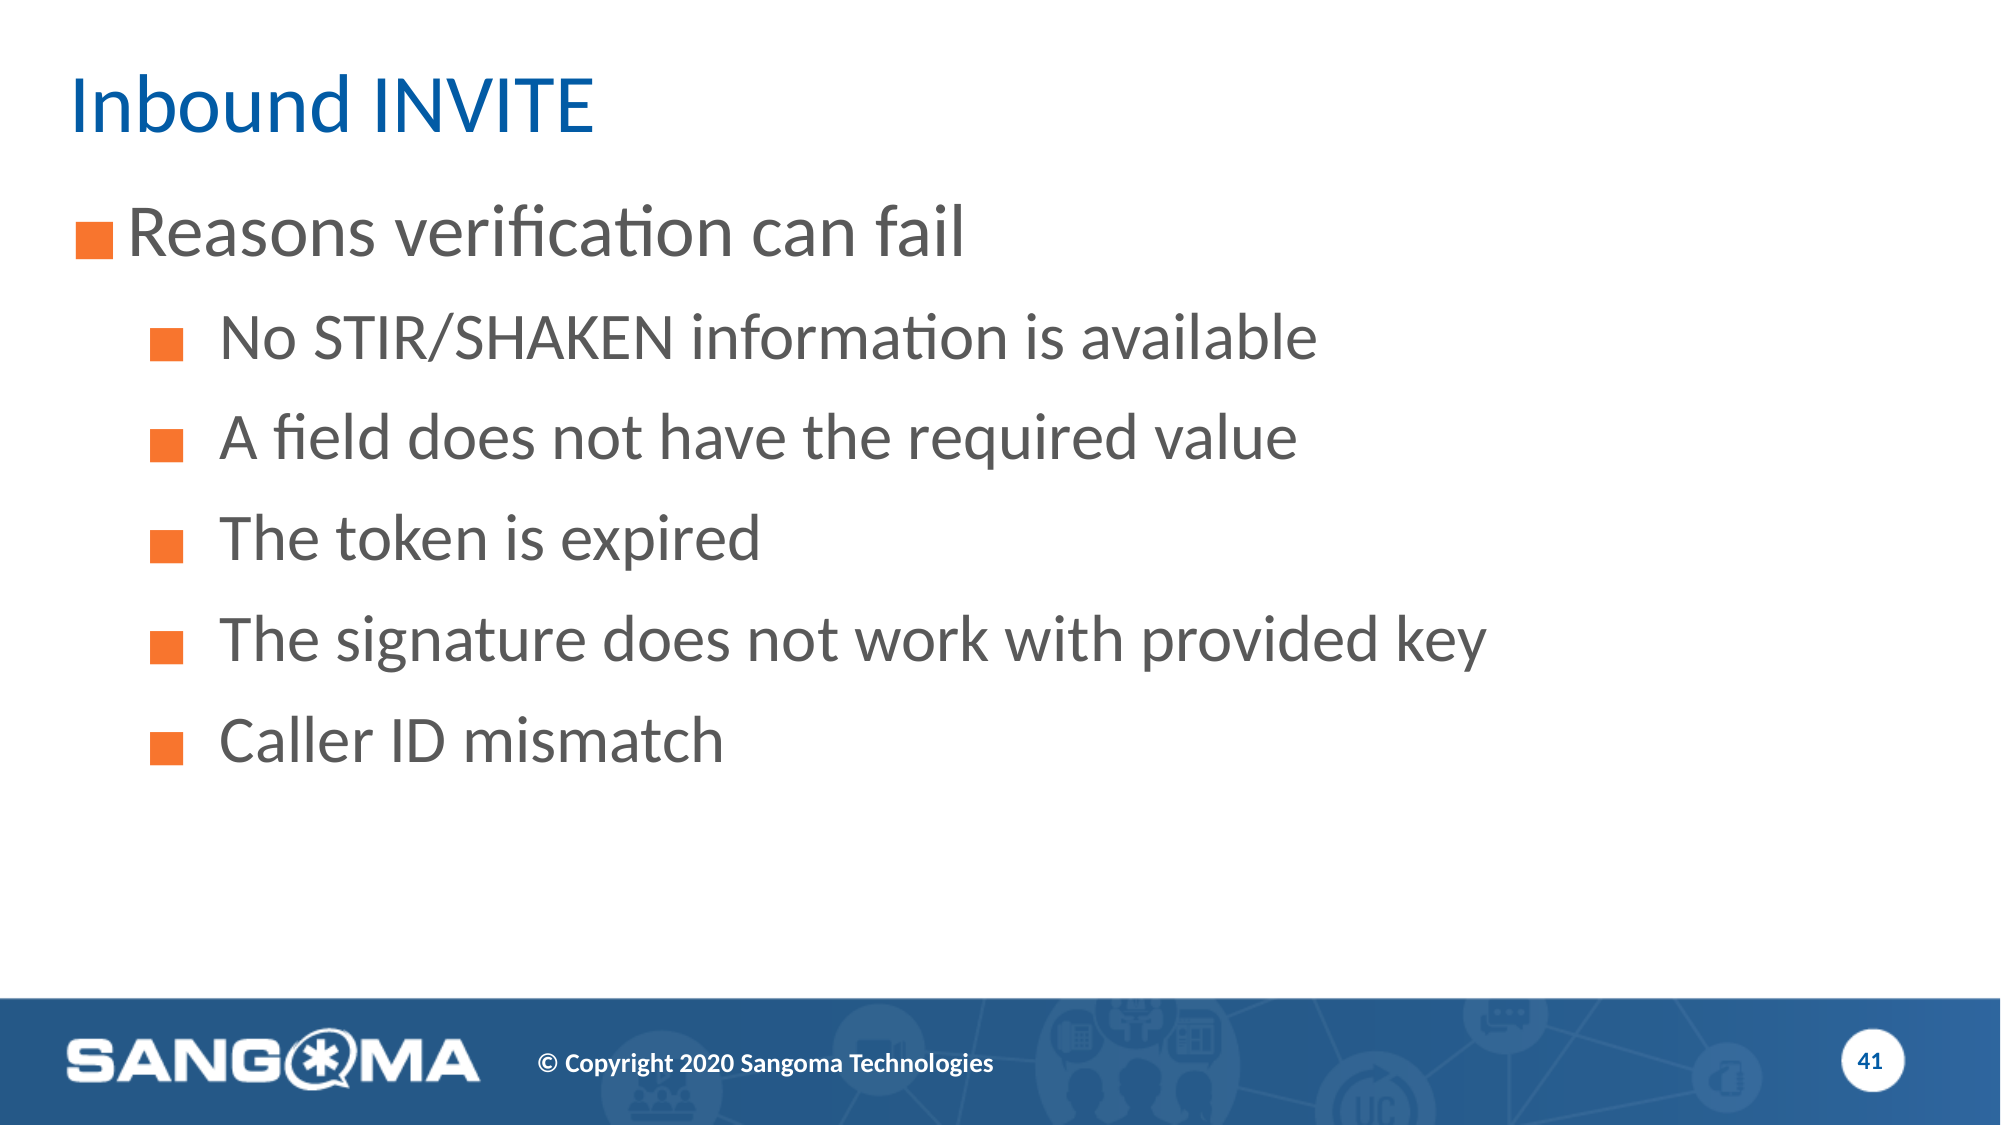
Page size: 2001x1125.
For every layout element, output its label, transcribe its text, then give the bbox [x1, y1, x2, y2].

title Inbound INVITE [54, 48, 1945, 164]
list Reasons verification can fail No STIR/SHAKEN information is available A field does not have the required value The token is expired The signature does not work with provided key Caller ID mismatch [54, 174, 1945, 999]
picture [0, 0, 2001, 1125]
